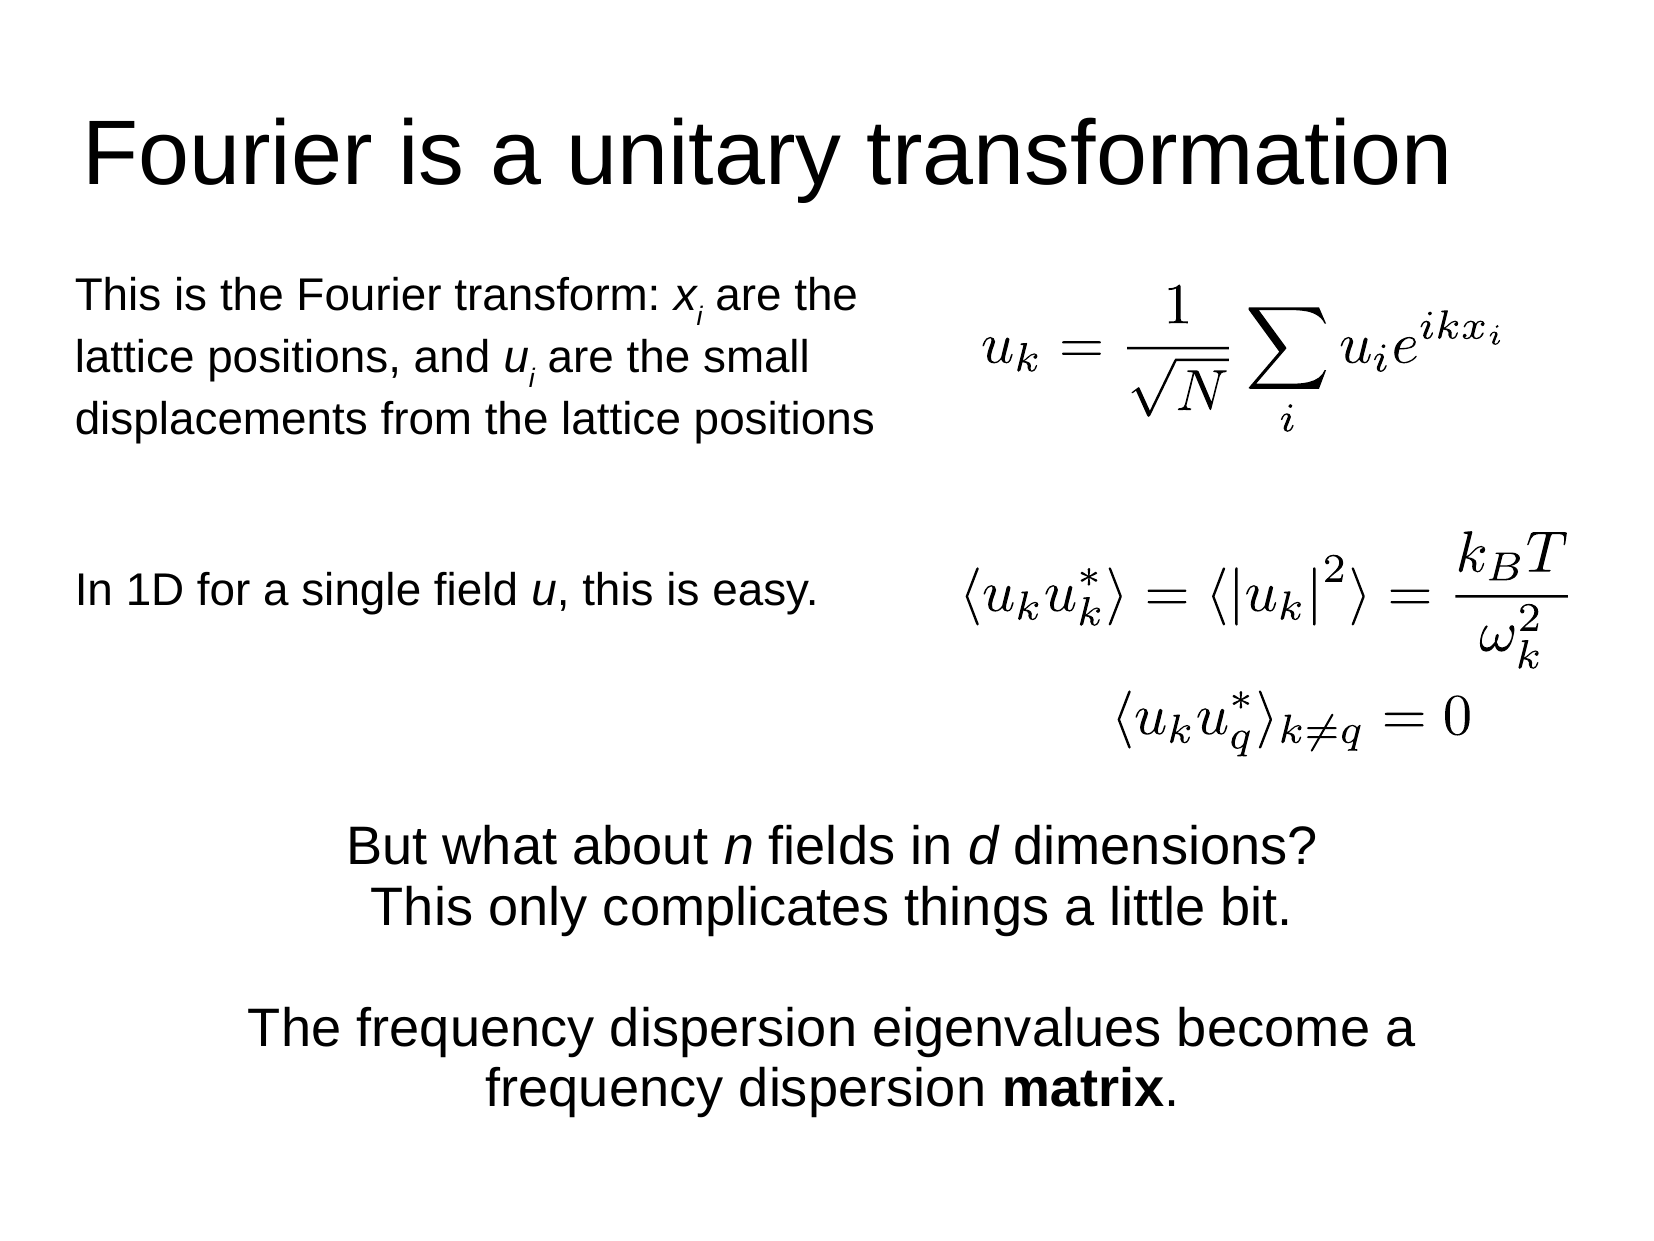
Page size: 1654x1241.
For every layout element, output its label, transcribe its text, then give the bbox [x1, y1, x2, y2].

text_box [1111, 690, 1473, 757]
text_box But what about n fields in d dimensions? This only complicates things a little bit. The frequency dispersion eigenvalues become a frequency dispersion matrix. [105, 808, 1561, 1127]
title Fourier is a unitary transformation [82, 49, 1571, 257]
text_box [980, 284, 1503, 432]
text_box [959, 531, 1568, 669]
text_box In 1D for a single field u, this is easy. [60, 556, 931, 623]
text_box This is the Fourier transform: xi are the lattice positions, and ui are the small displacements from the lattice positions [60, 261, 931, 452]
